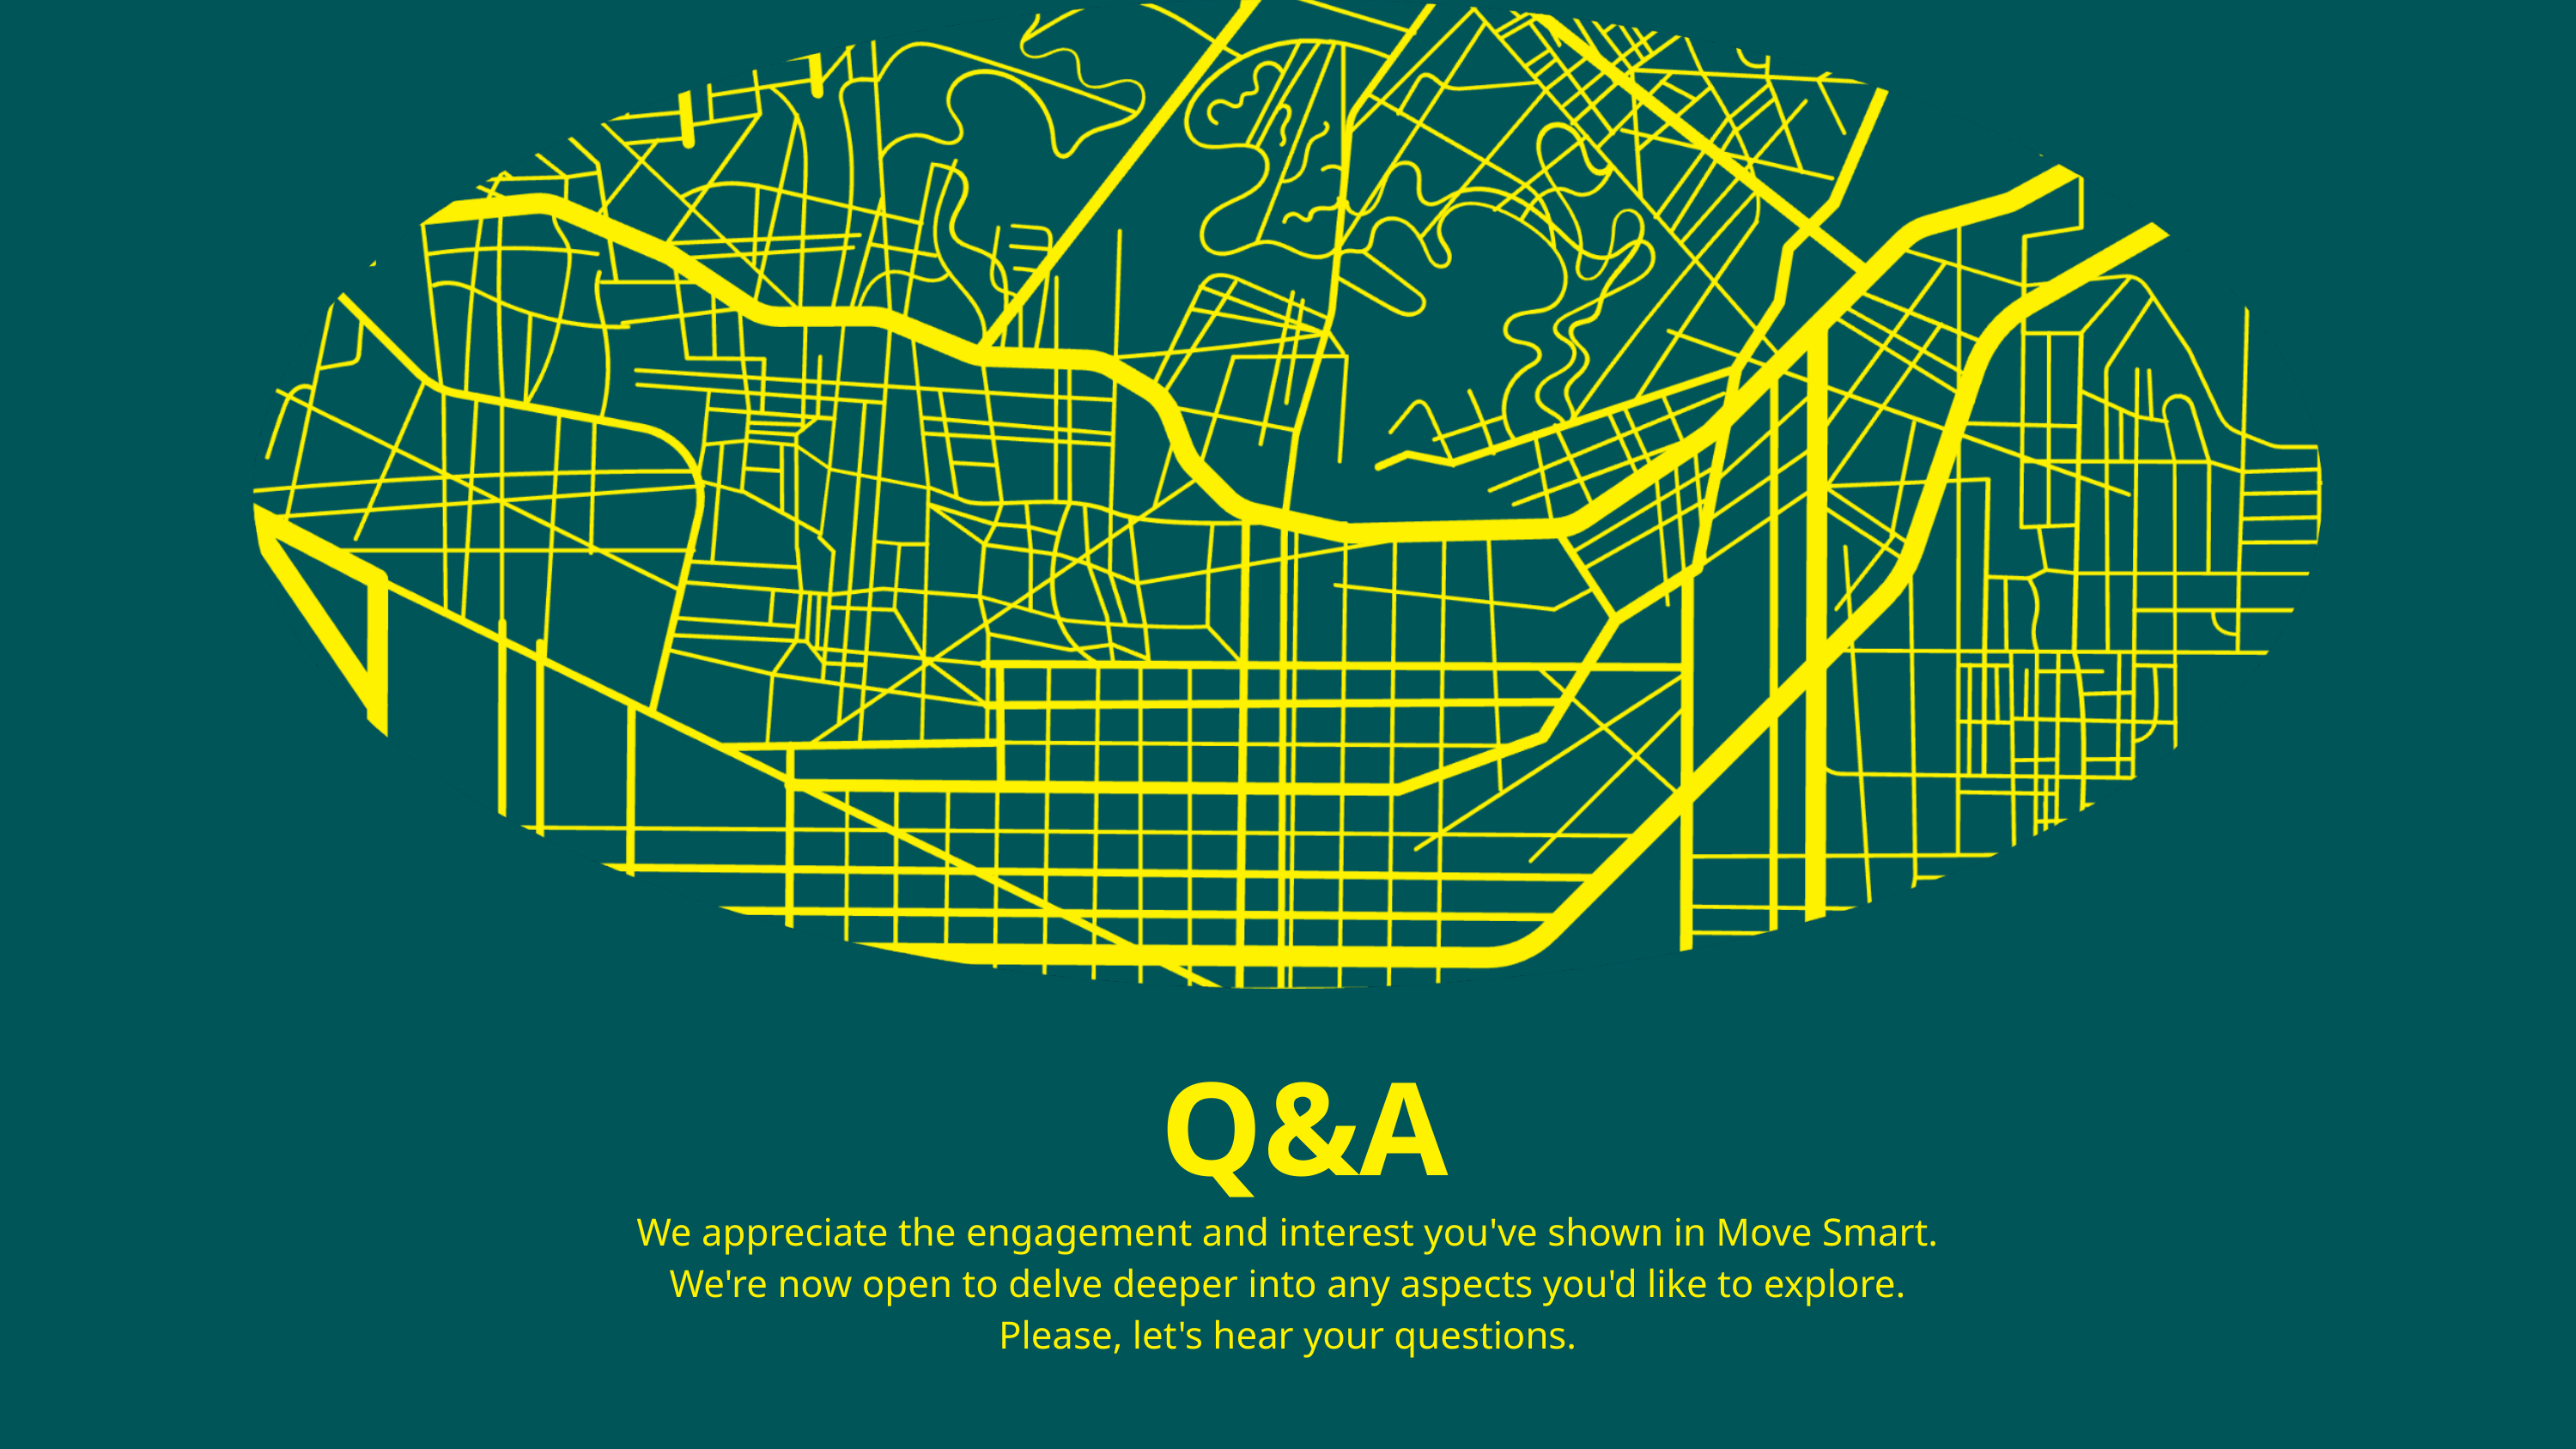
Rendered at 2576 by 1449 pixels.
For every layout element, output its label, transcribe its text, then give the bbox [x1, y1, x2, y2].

picture [252, 0, 2324, 989]
text_box Q&A We appreciate the engagement and interest you've shown in Move Smart. We're now open to delve deeper into any aspects you'd like to explore. Please, let's hear your questions. [592, 1011, 1984, 1434]
